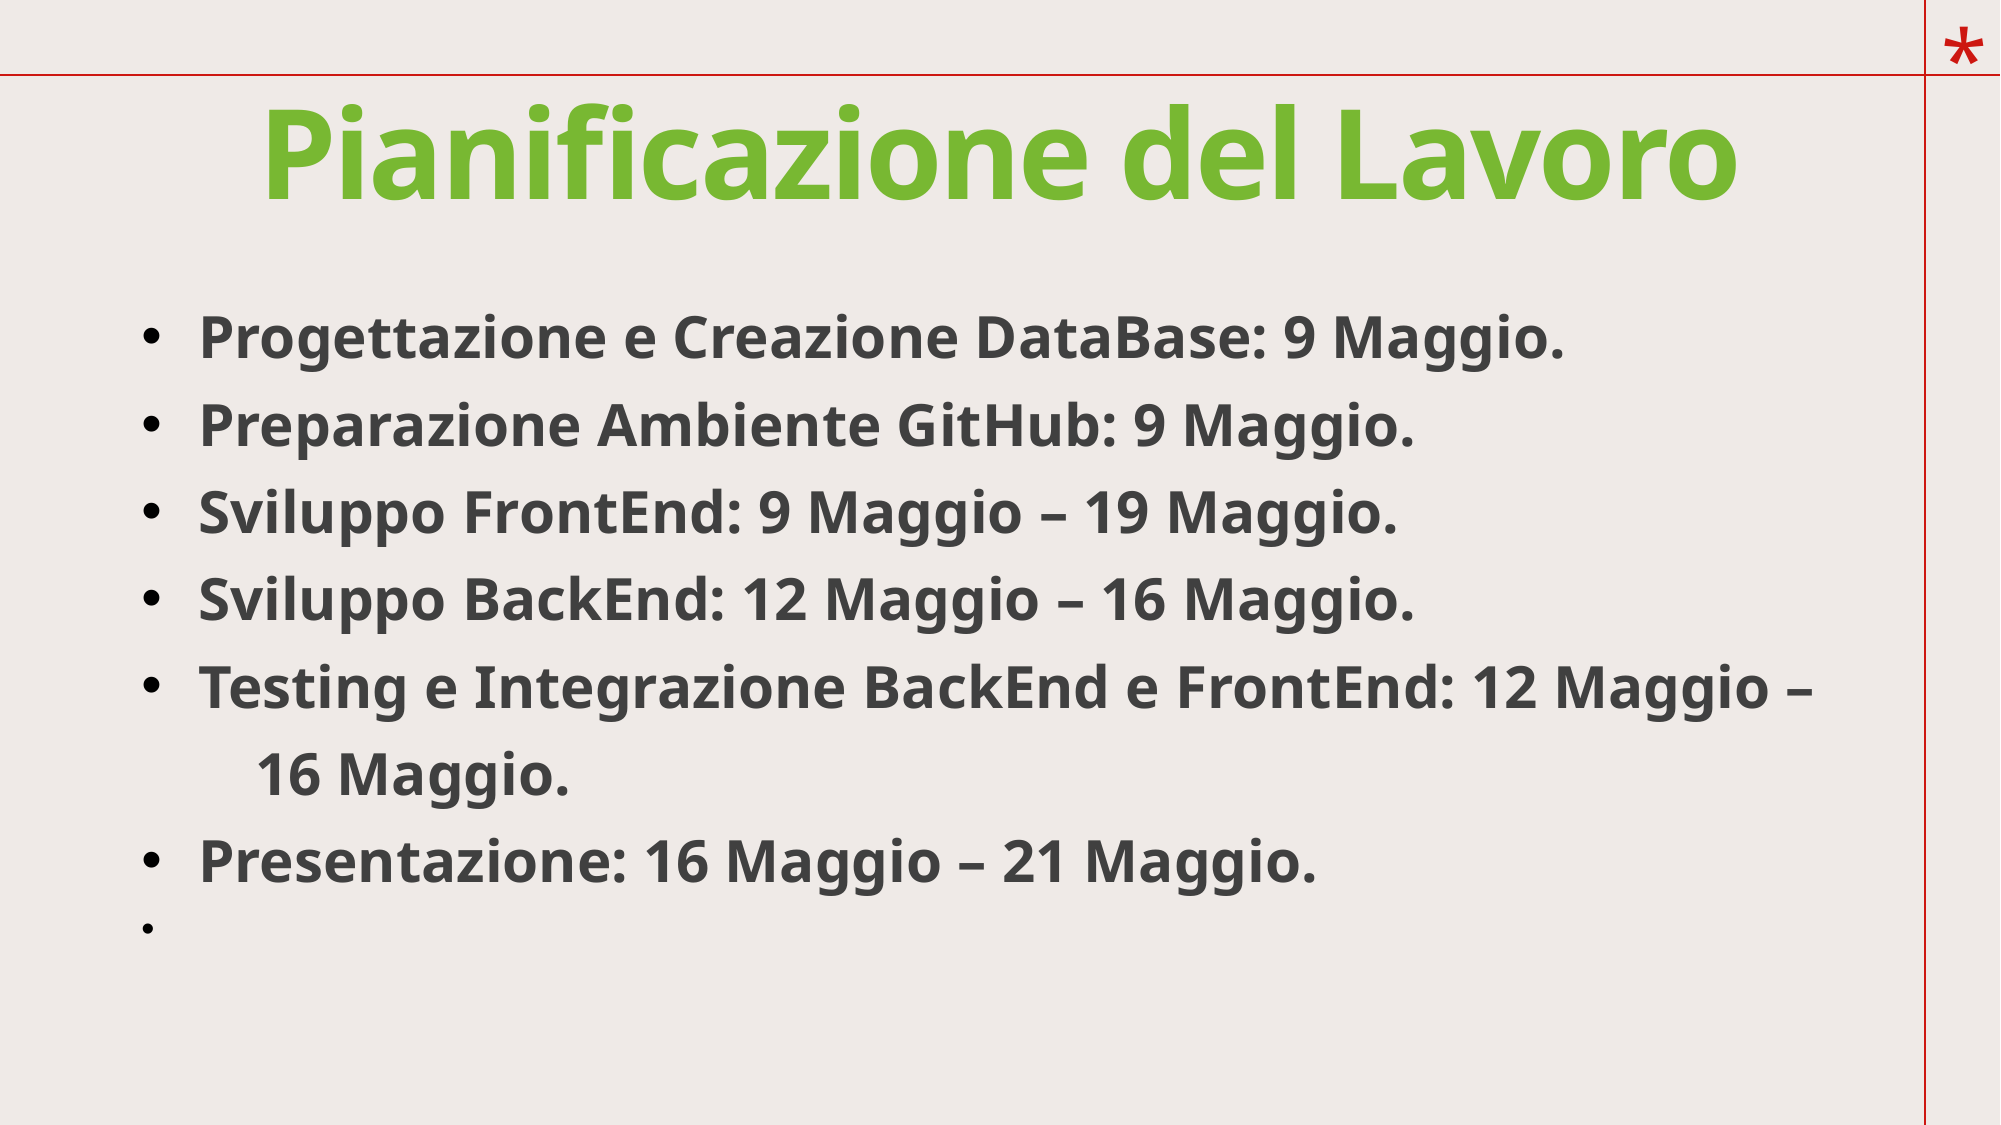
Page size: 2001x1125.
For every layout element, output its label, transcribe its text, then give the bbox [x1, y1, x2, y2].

list Progettazione e Creazione DataBase: 9 Maggio. Preparazione Ambiente GitHub: 9 Maggio. Sviluppo FrontEnd: 9 Maggio – 19 Maggio. Sviluppo BackEnd: 12 Maggio – 16 Maggio. Testing e Integrazione BackEnd e FrontEnd: 12 Maggio – 16 Maggio. Presentazione: 16 Maggio – 21 Maggio. [126, 275, 1874, 968]
title Pianificazione del Lavoro [126, 102, 1874, 253]
